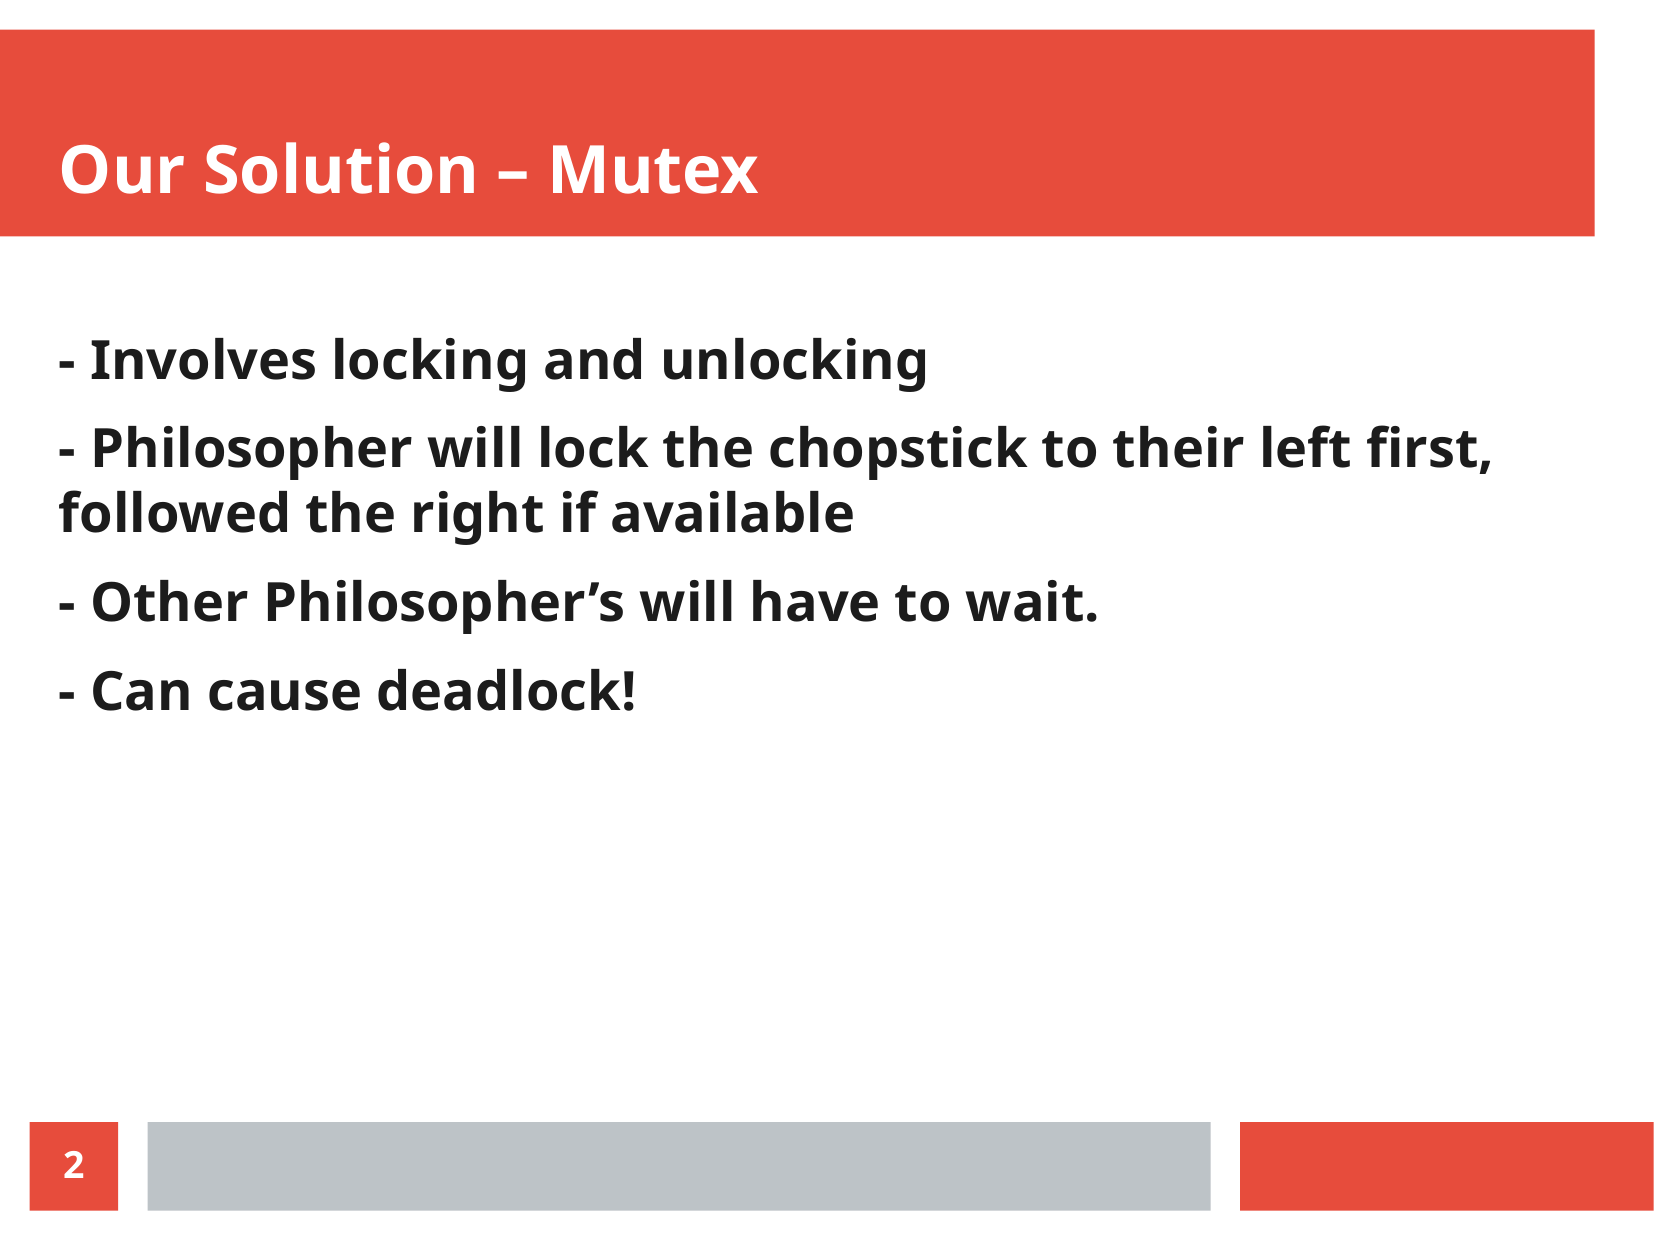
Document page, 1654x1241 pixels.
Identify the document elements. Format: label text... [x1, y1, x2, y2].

text_box [29, 1122, 119, 1211]
title Our Solution – Mutex [59, 59, 1595, 207]
list - Involves locking and unlocking - Philosopher will lock the chopstick to their left first, followed the right if available - Other Philosopher’s will have to wait. - Can cause deadlock! [59, 324, 1565, 1093]
